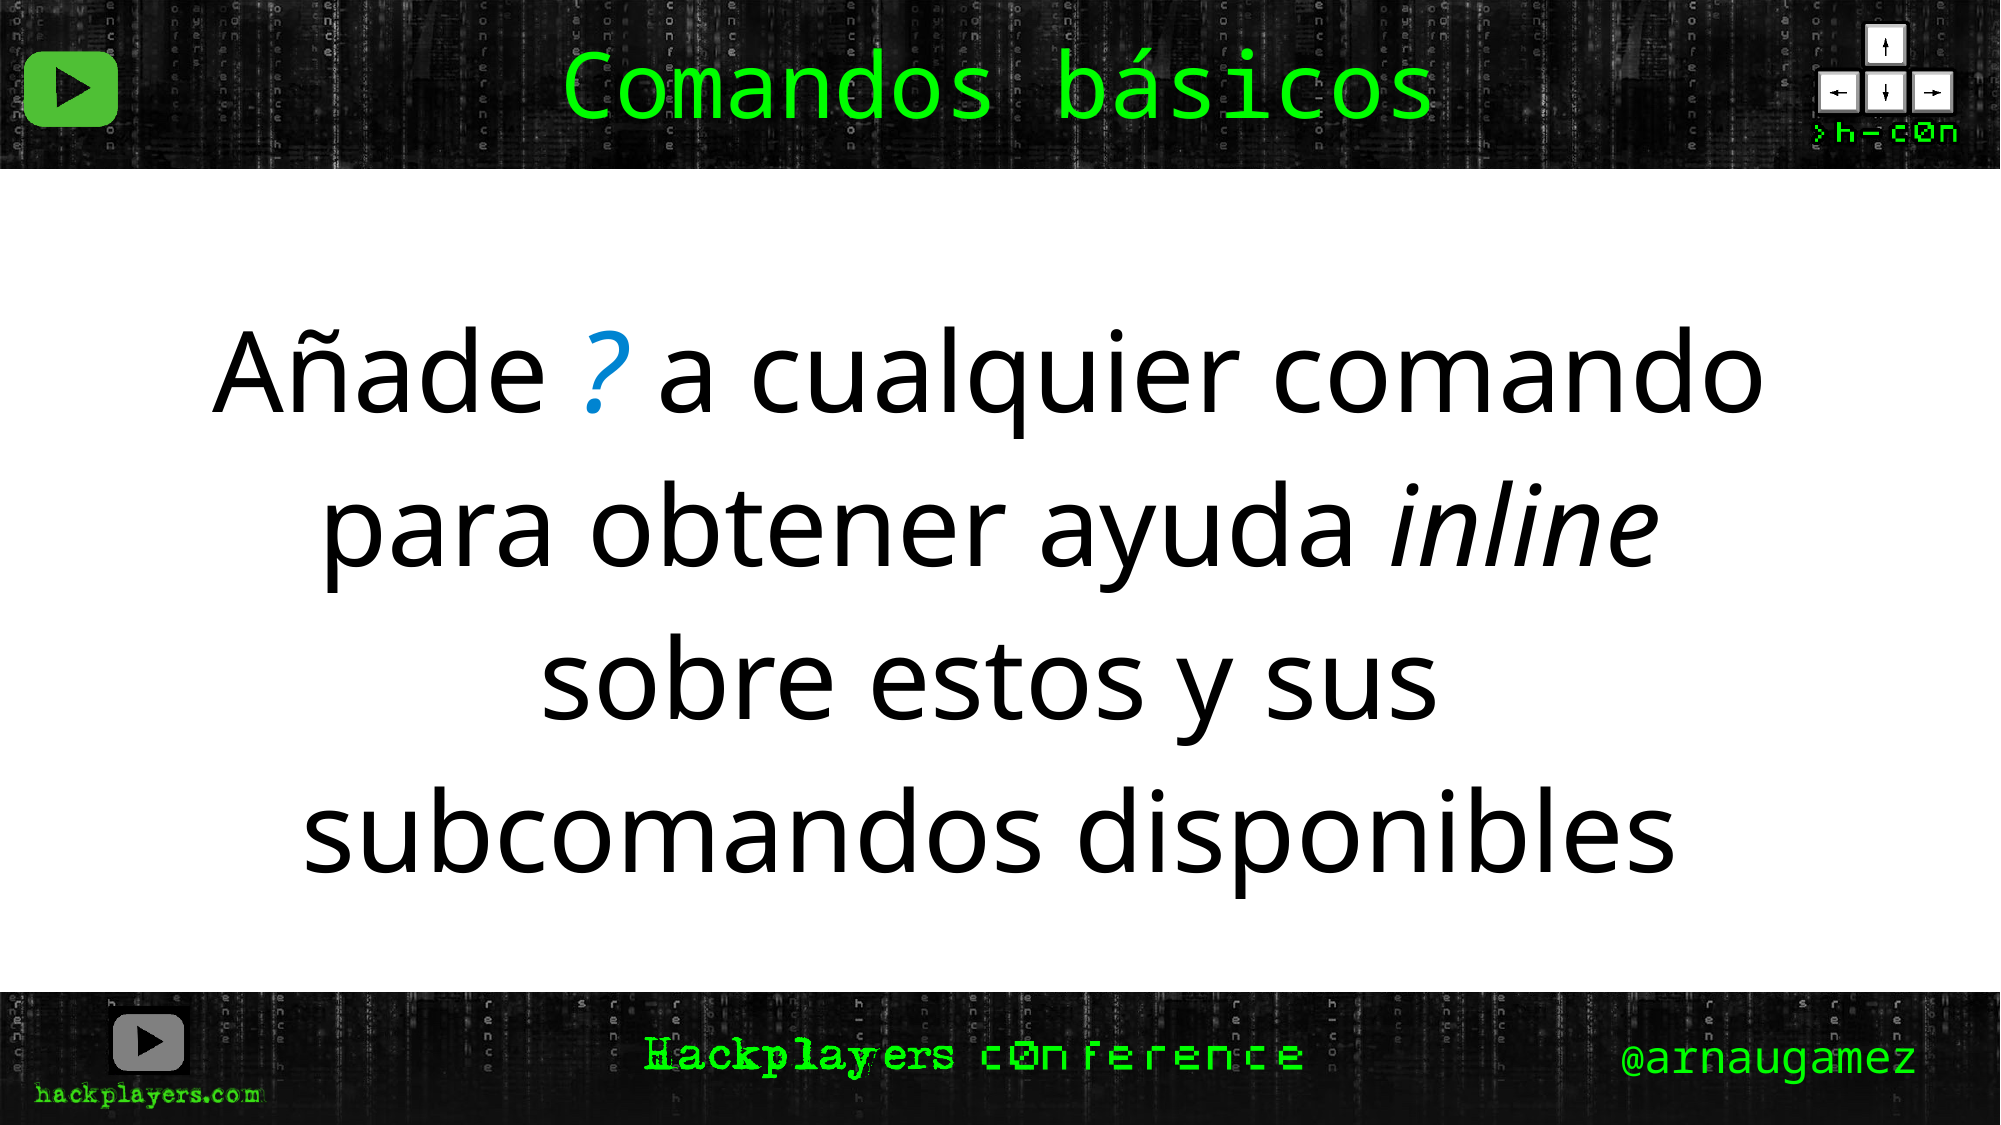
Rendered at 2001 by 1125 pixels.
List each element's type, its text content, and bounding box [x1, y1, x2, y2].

text_box Añade ? a cualquier comando para obtener ayuda inline sobre estos y sus subcomandos disponibles [197, 285, 1803, 840]
title Comandos básicos [256, 0, 1745, 166]
picture [0, 992, 2000, 1125]
picture [0, 0, 2000, 169]
